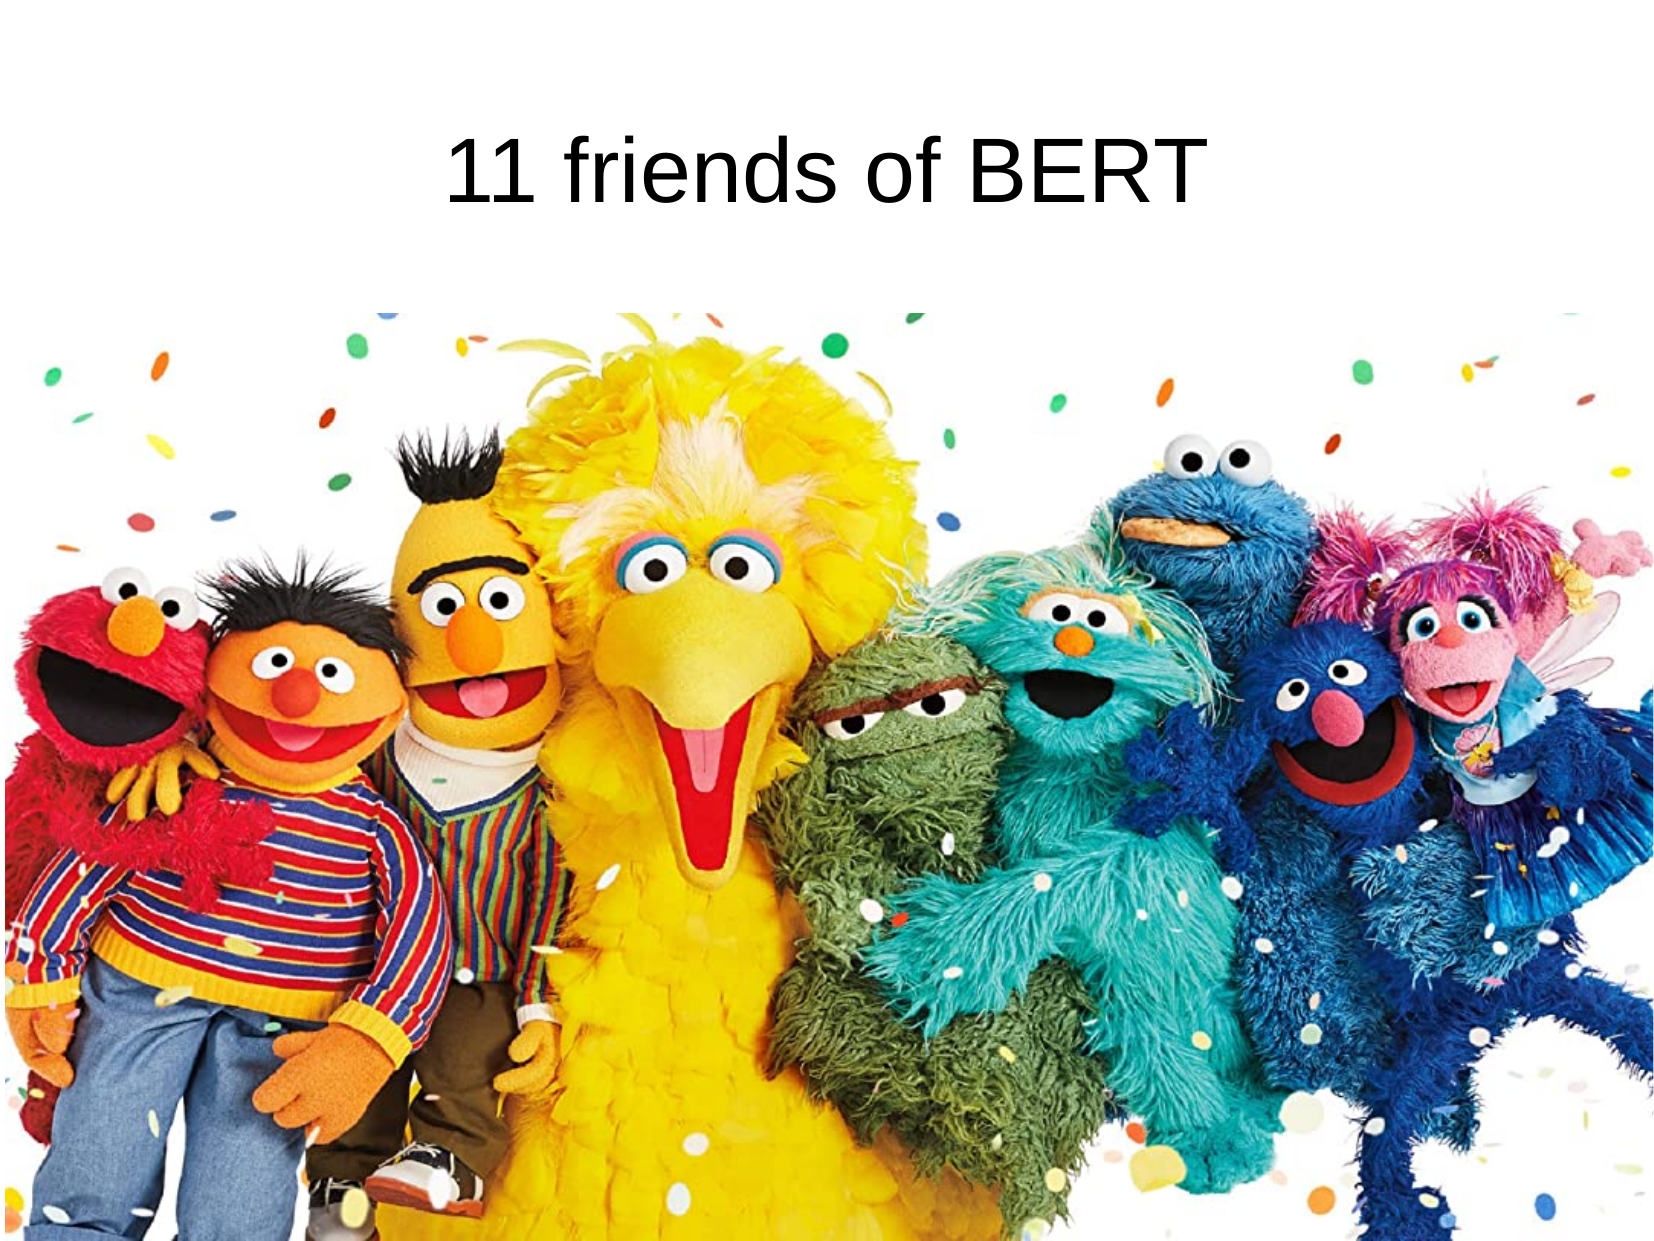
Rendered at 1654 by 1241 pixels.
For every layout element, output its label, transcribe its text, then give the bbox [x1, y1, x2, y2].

title 11 friends of BERT [82, 67, 1571, 275]
picture [5, 313, 1654, 1241]
